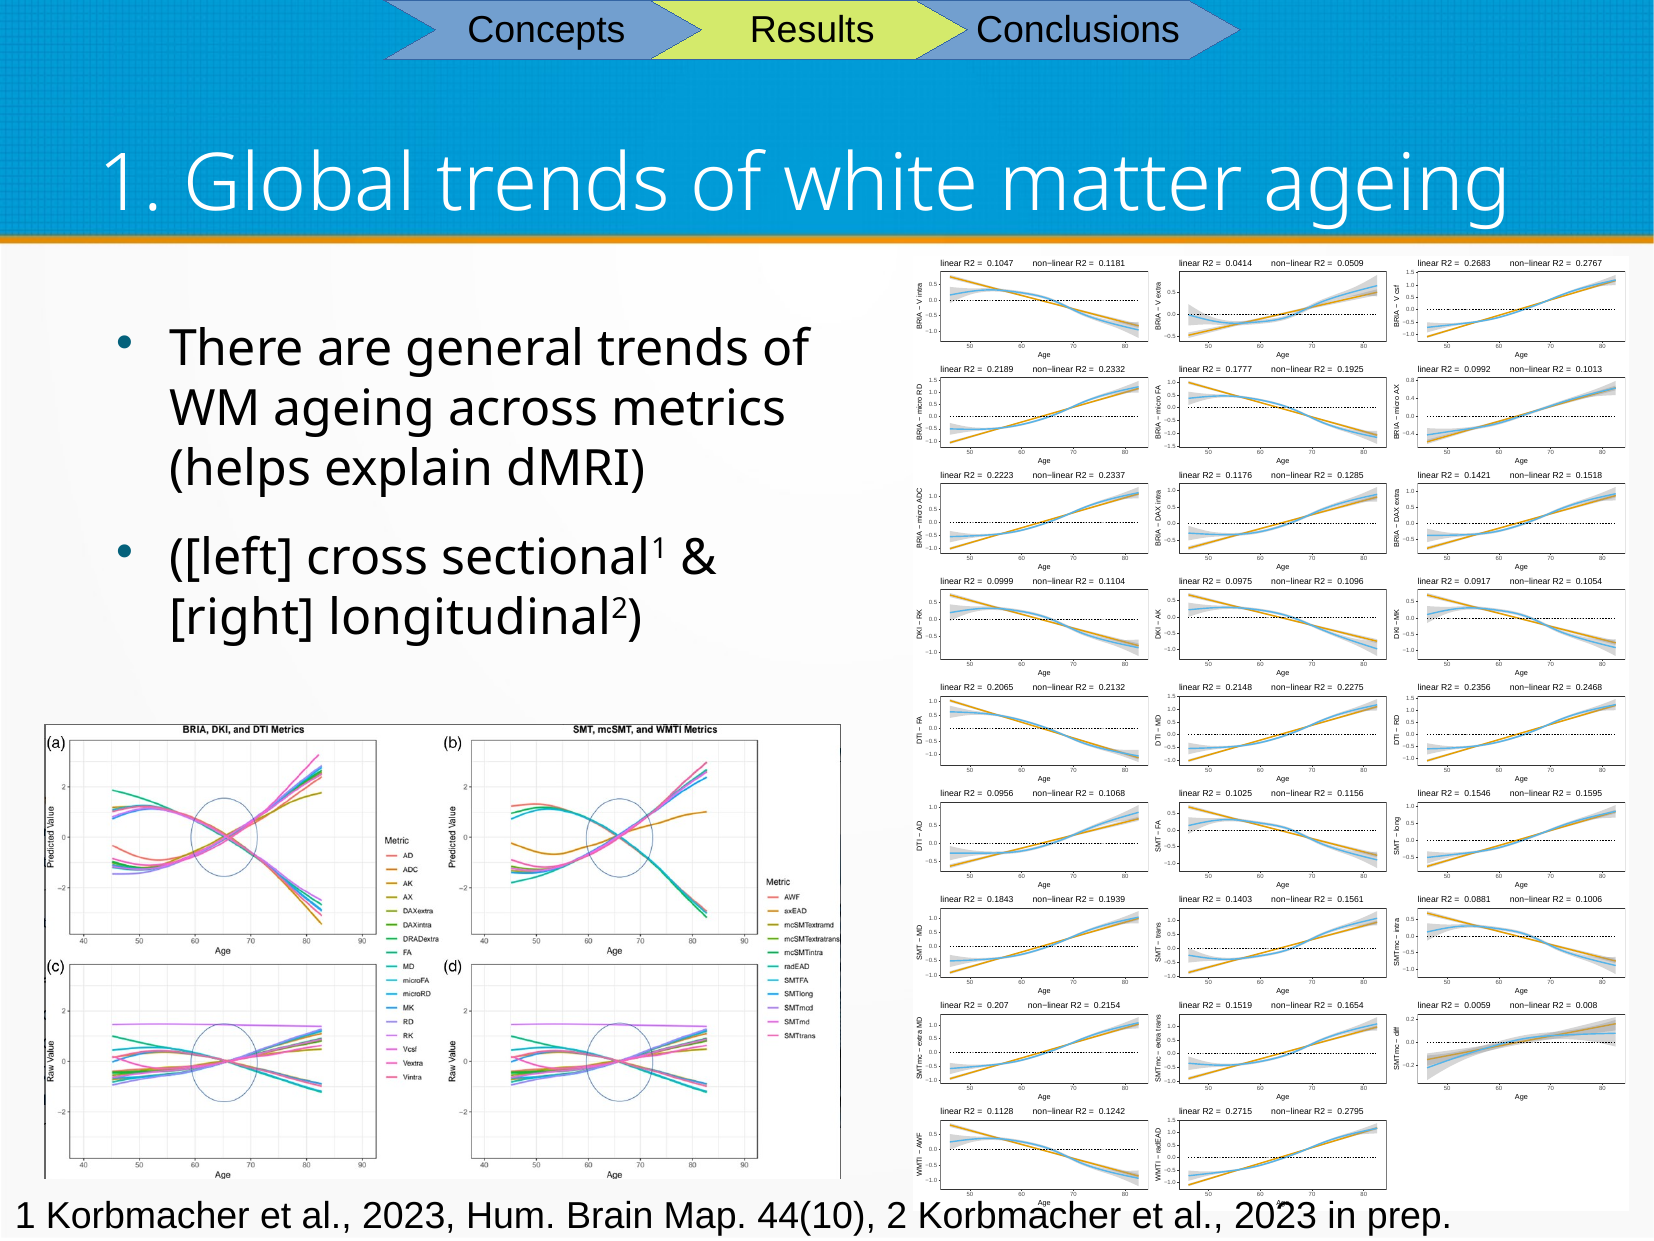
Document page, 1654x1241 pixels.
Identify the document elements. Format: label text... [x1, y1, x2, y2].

text_box Results [649, 0, 966, 60]
title 1. Global trends of white matter ageing [98, 59, 1625, 227]
text_box Conclusions [915, 0, 1241, 60]
text_box 1 Korbmacher et al., 2023, Hum. Brain Map. 44(10), 2 Korbmacher et al., 2023 in prep. [0, 1183, 1637, 1241]
picture [0, 233, 1654, 1241]
text_box Concepts [383, 0, 700, 60]
list There are general trends of WM ageing across metrics (helps explain dMRI) ([left] cross sectional1 & [right] longitudinal2) [98, 315, 857, 1080]
